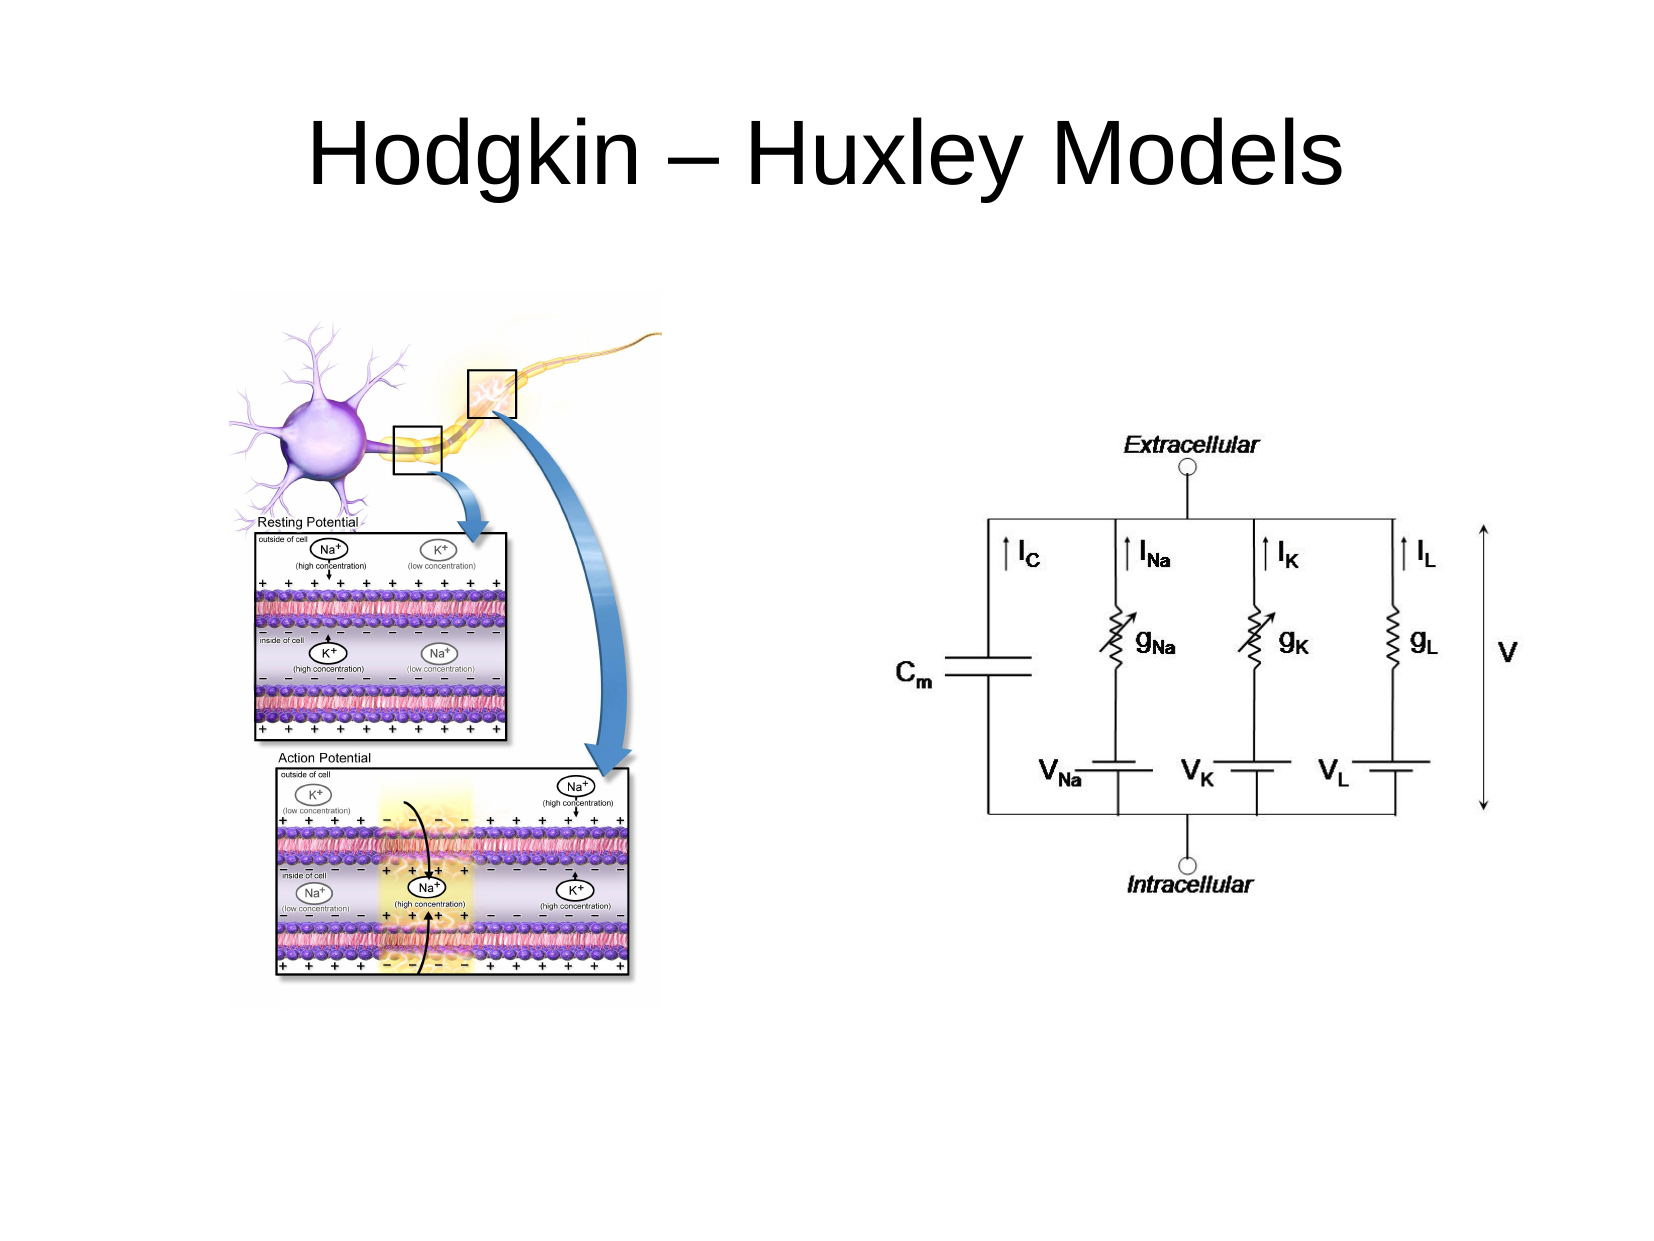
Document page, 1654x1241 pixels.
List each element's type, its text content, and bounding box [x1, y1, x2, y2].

title Hodgkin – Huxley Models [82, 49, 1571, 257]
picture [229, 290, 662, 1010]
picture [845, 377, 1572, 923]
